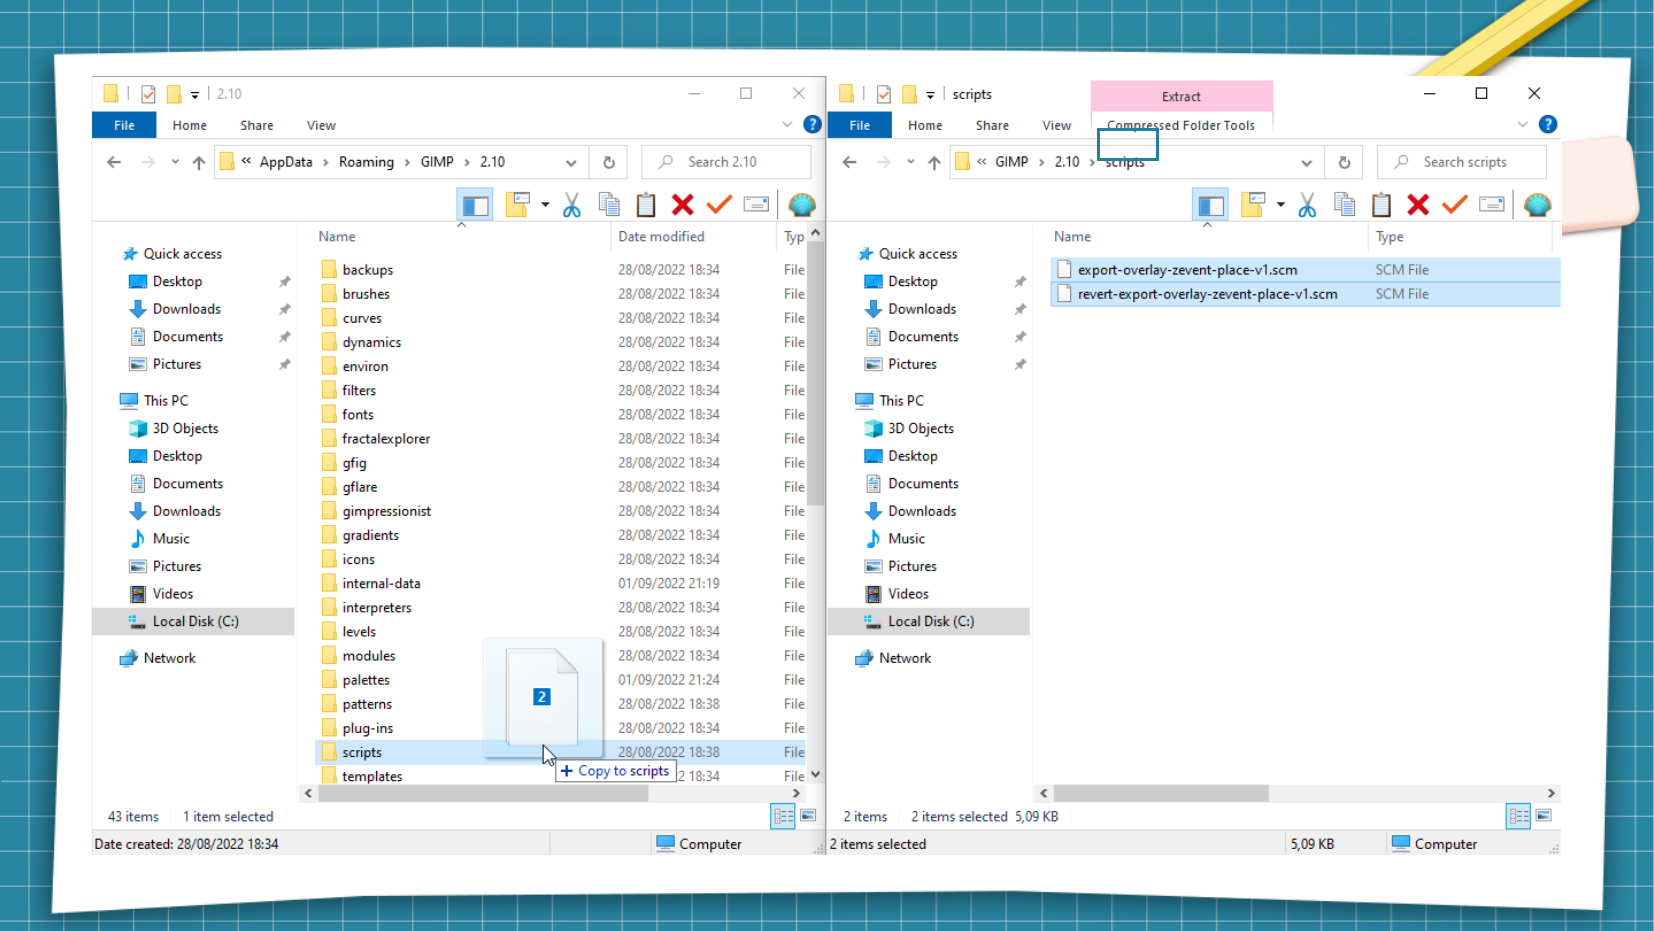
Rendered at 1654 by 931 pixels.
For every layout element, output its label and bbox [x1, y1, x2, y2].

picture [91, 76, 1562, 855]
